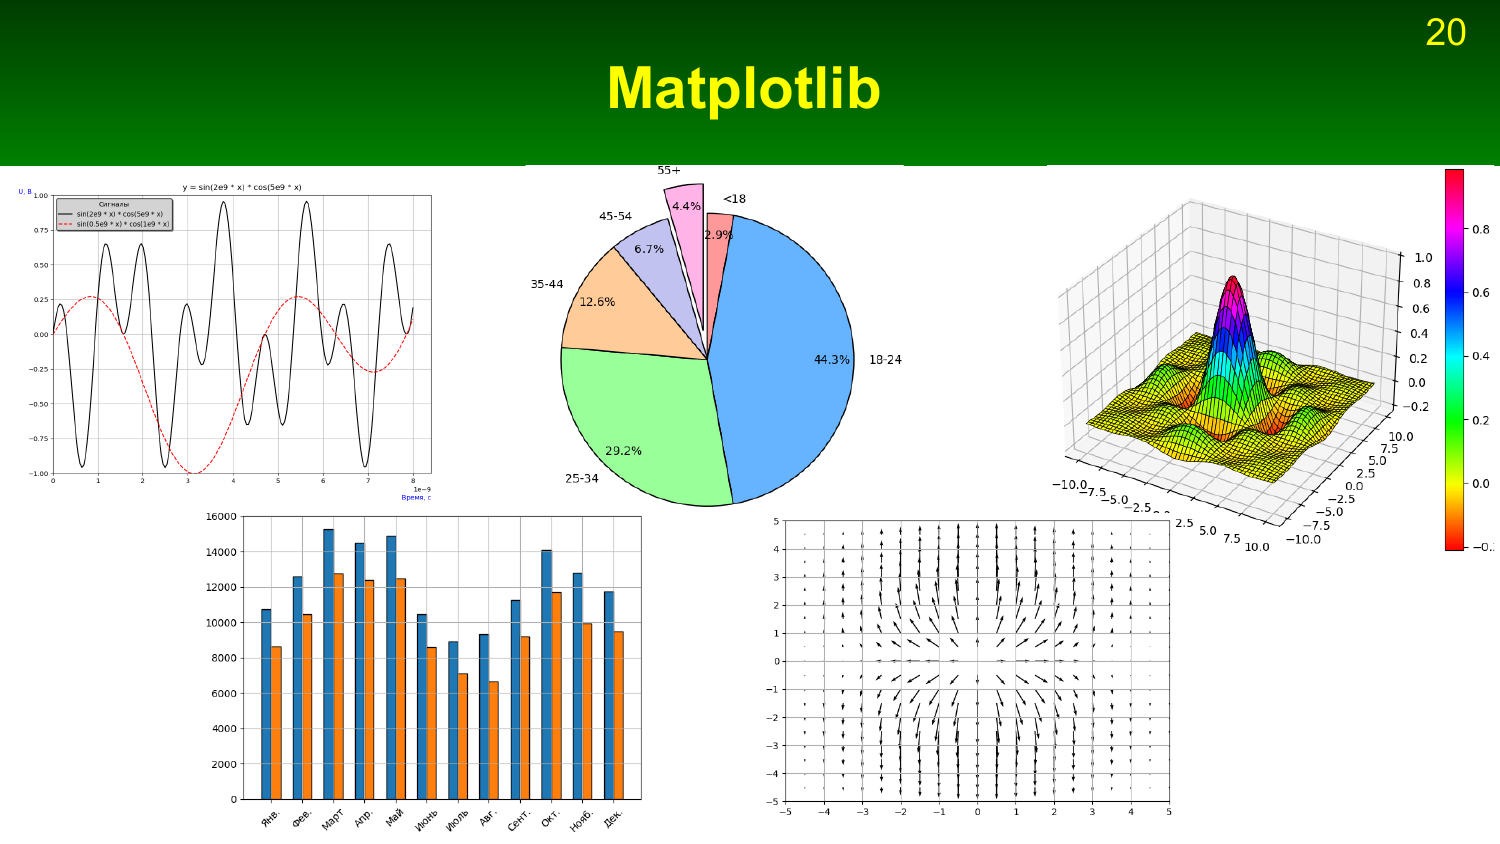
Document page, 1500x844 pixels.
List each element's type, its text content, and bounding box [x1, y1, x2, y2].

title Matplotlib [11, 5, 1477, 164]
picture [11, 165, 1495, 844]
